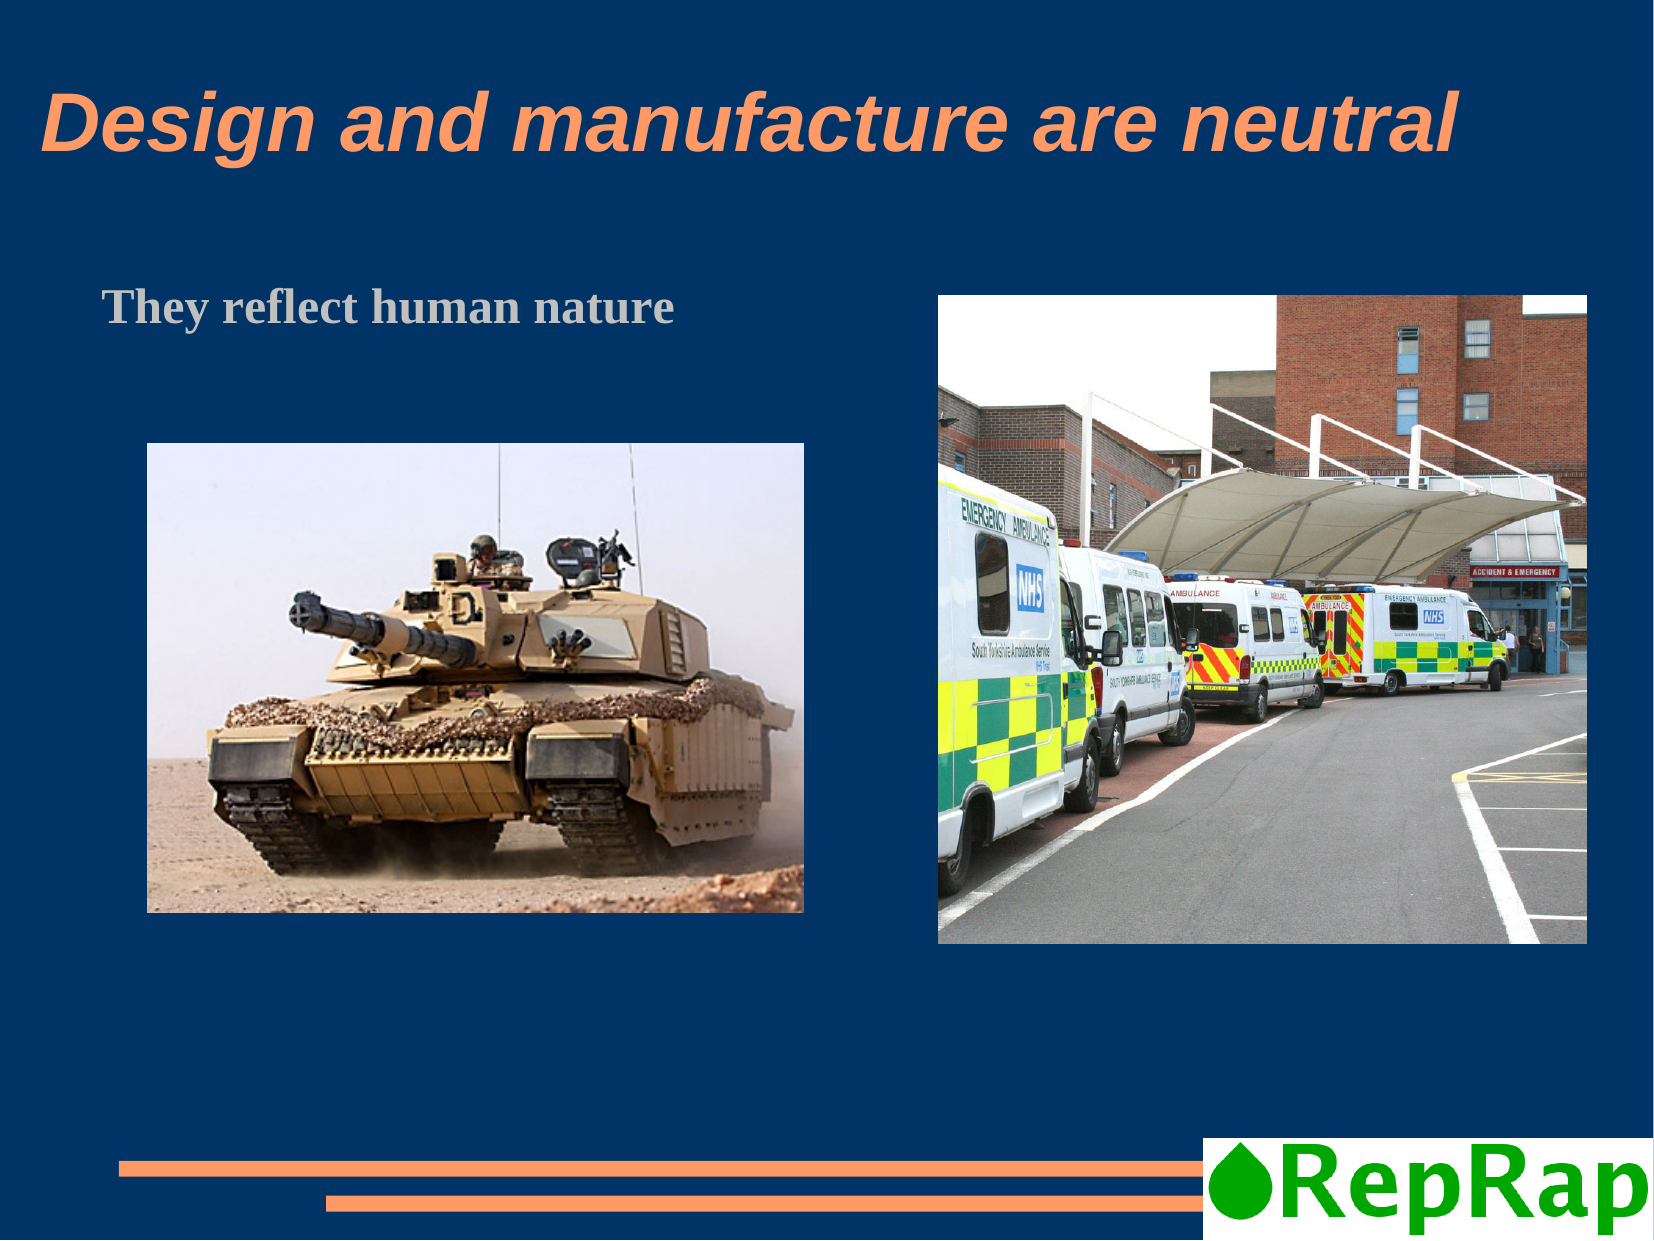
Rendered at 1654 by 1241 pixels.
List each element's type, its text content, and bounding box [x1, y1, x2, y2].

picture [938, 295, 1587, 944]
title Design and manufacture are neutral [40, 19, 1534, 227]
text_box They reflect human nature [51, 224, 1614, 1077]
picture [147, 443, 804, 913]
picture [1203, 1138, 1654, 1241]
